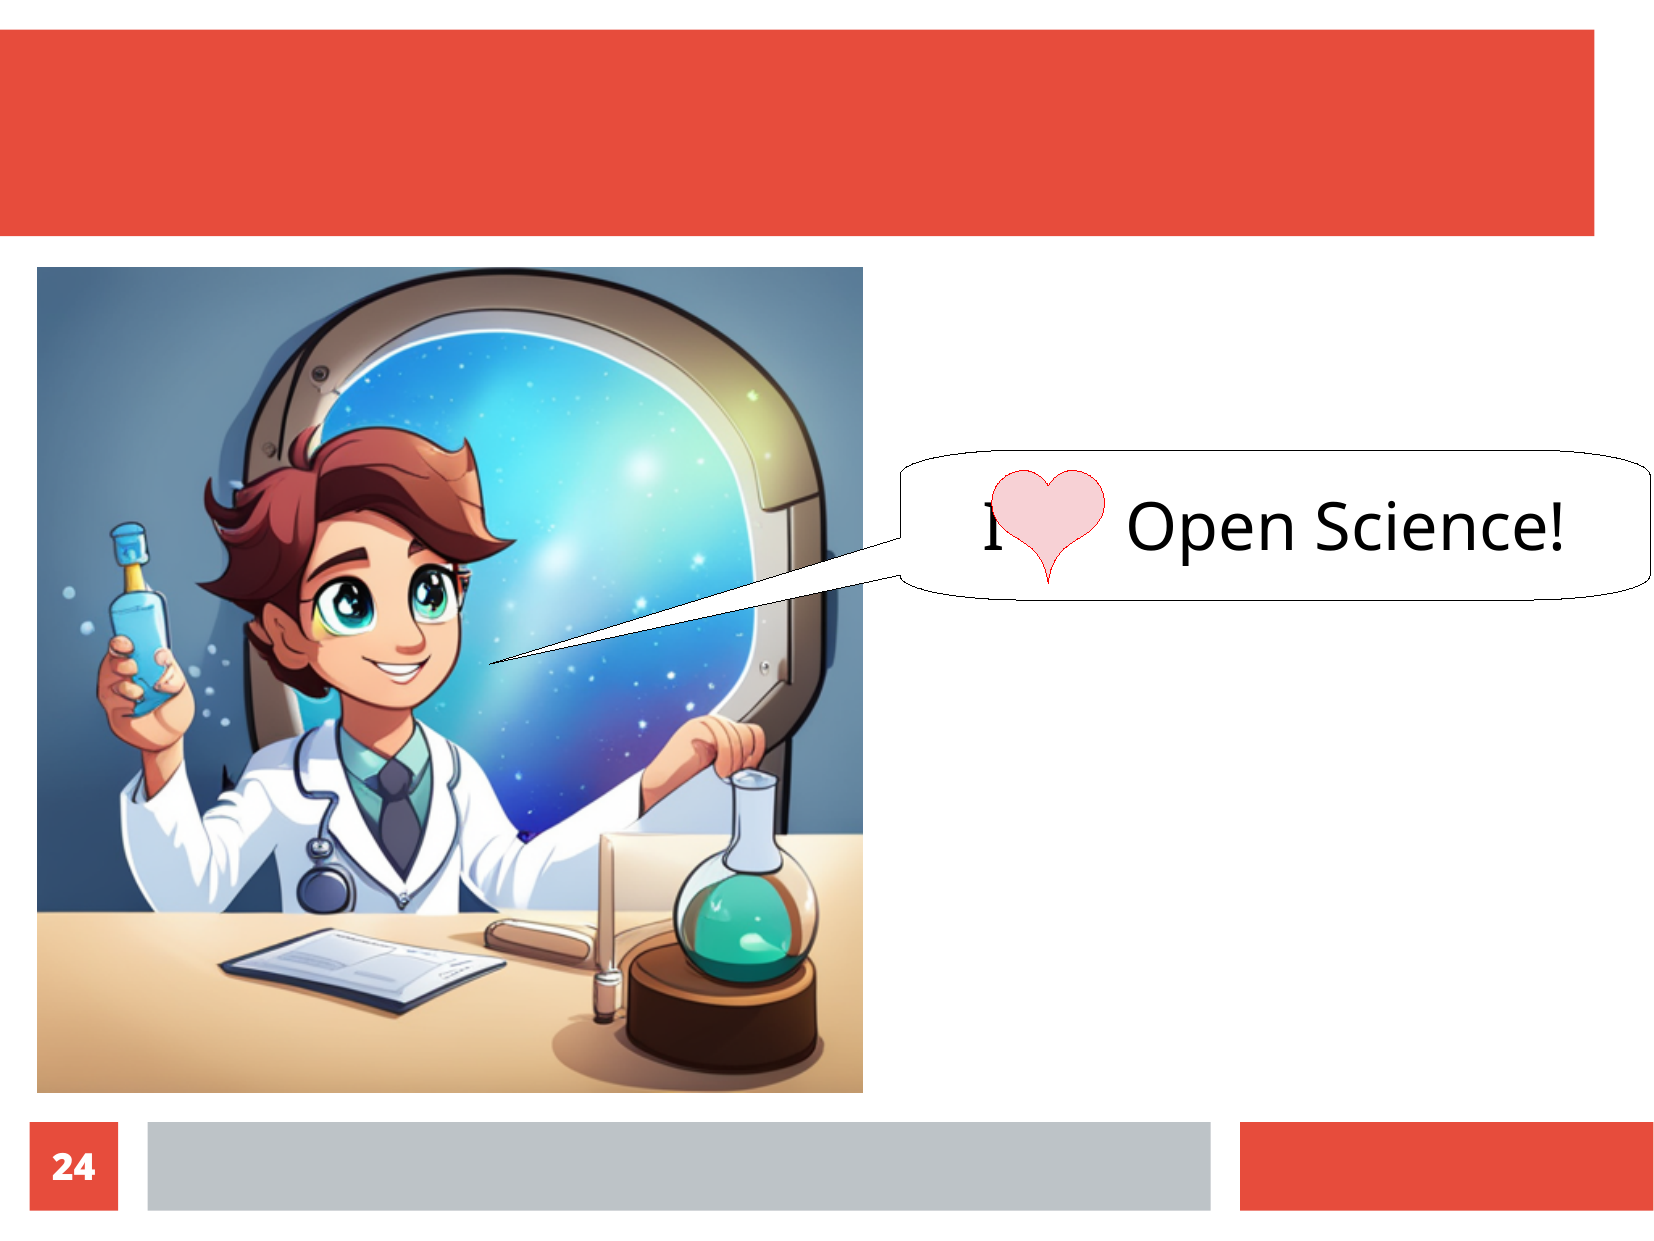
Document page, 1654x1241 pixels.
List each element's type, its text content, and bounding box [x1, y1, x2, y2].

text_box I Open Science! [489, 450, 1651, 665]
picture [37, 267, 863, 1093]
text_box [991, 470, 1105, 584]
